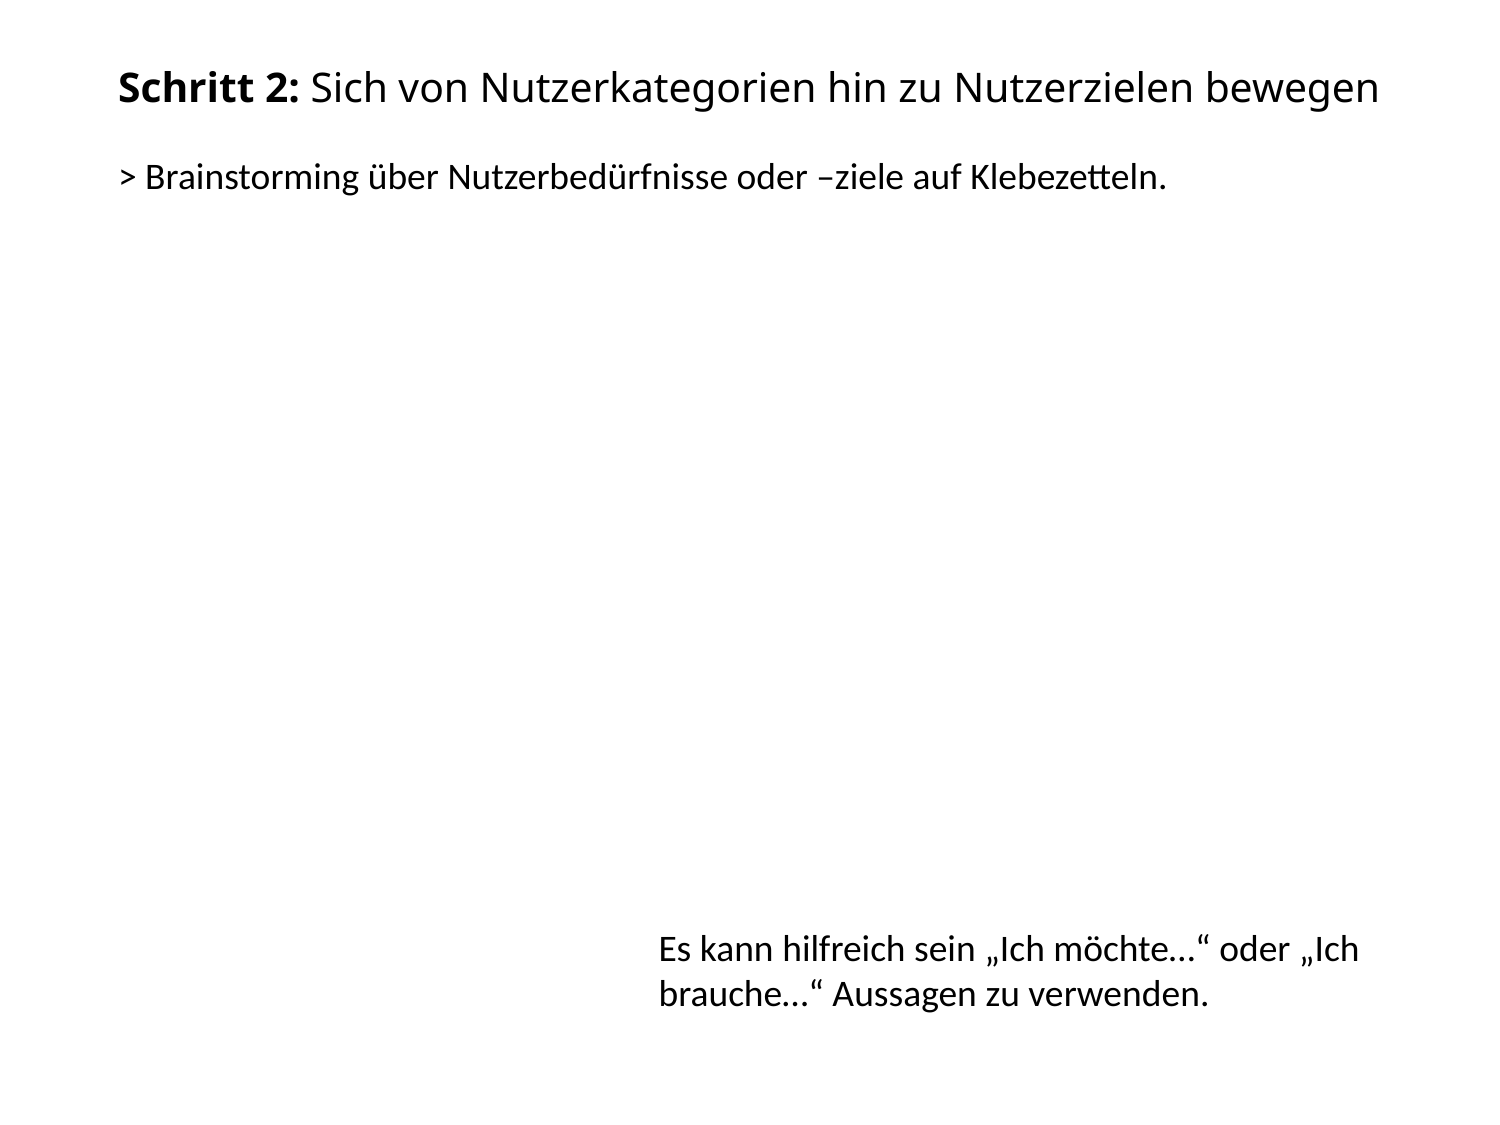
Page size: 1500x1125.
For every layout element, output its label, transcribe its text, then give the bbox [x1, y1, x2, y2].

text_box Es kann hilfreich sein „Ich möchte…“ oder „Ich brauche…“ Aussagen zu verwenden. [643, 915, 1447, 1022]
list > Brainstorming über Nutzerbedürfnisse oder –ziele auf Klebezetteln. [103, 149, 1397, 1014]
title Schritt 2: Sich von Nutzerkategorien hin zu Nutzerzielen bewegen [103, 59, 1397, 122]
